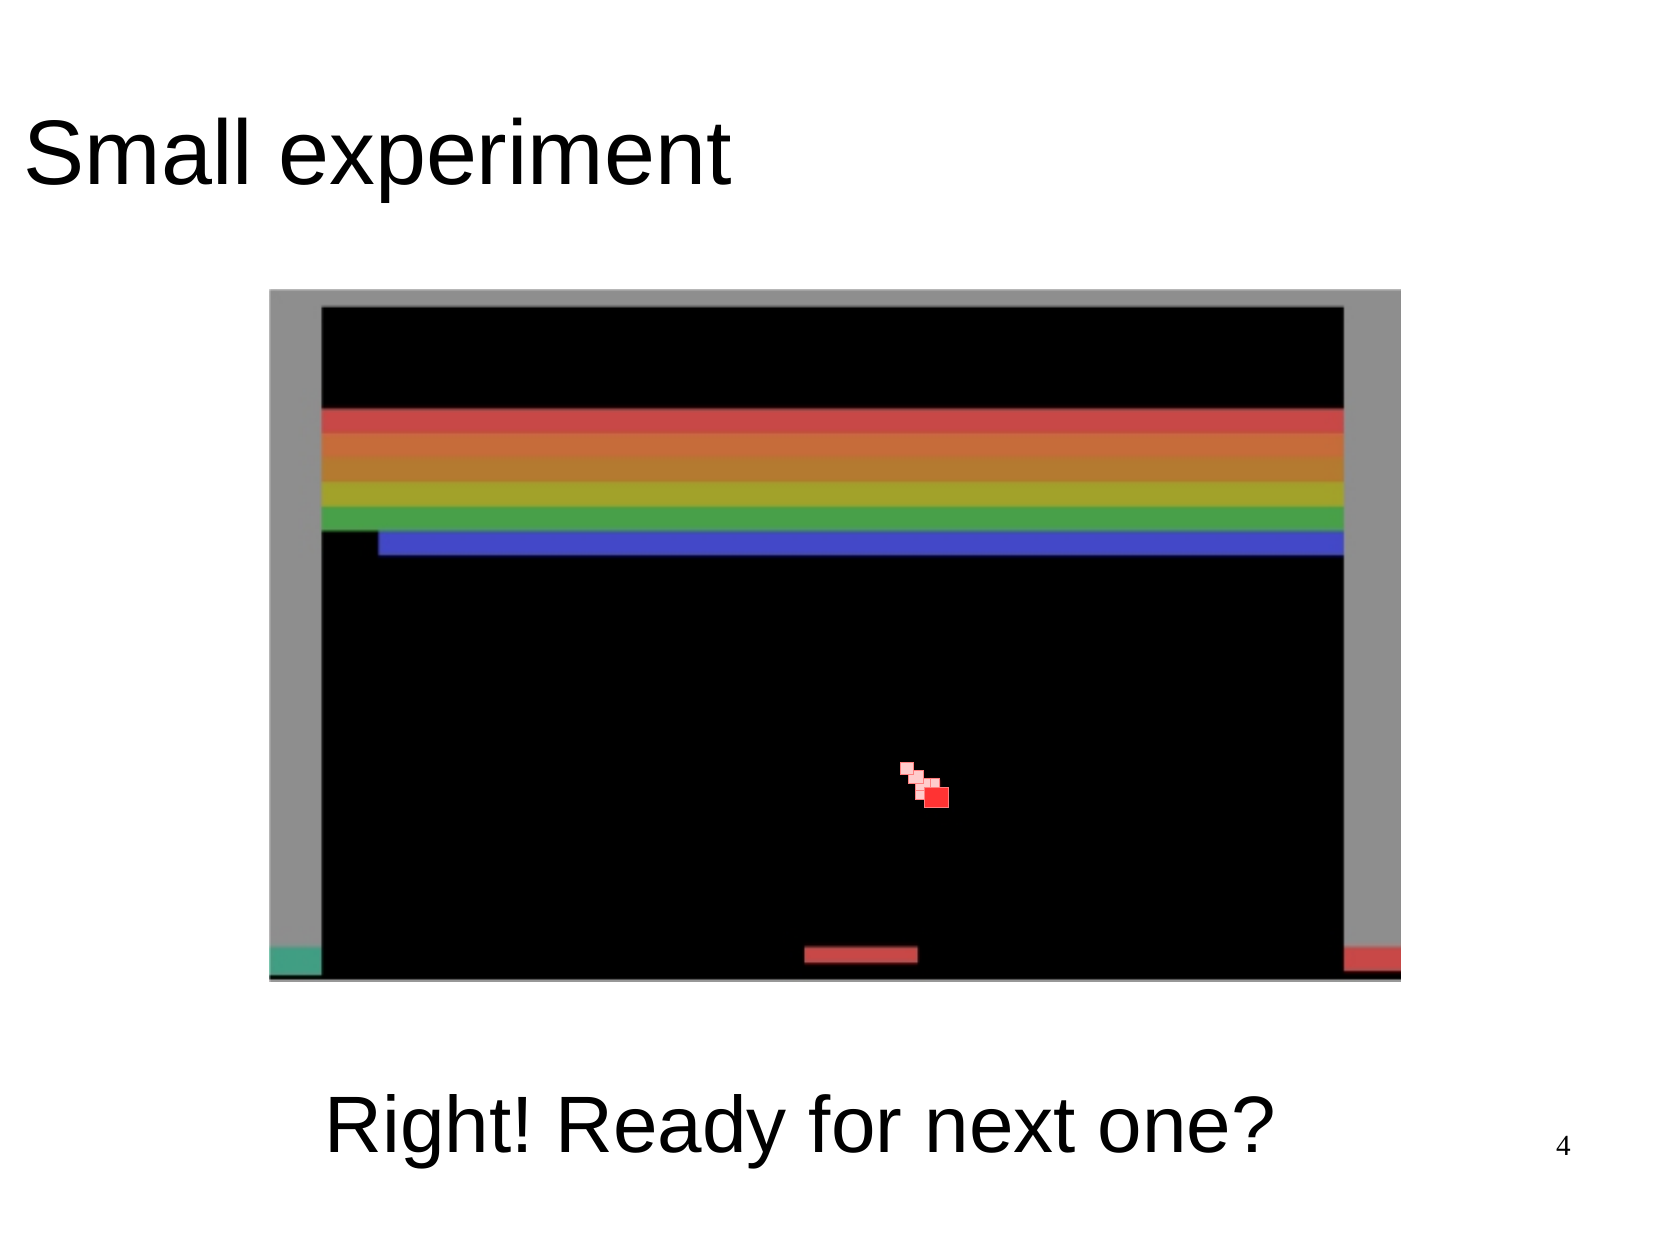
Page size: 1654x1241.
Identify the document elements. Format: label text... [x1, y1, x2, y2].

text_box [900, 762, 949, 808]
picture [269, 289, 1401, 982]
title Small experiment [23, 49, 1512, 257]
list Right! Ready for next one? [268, 1080, 1532, 1171]
